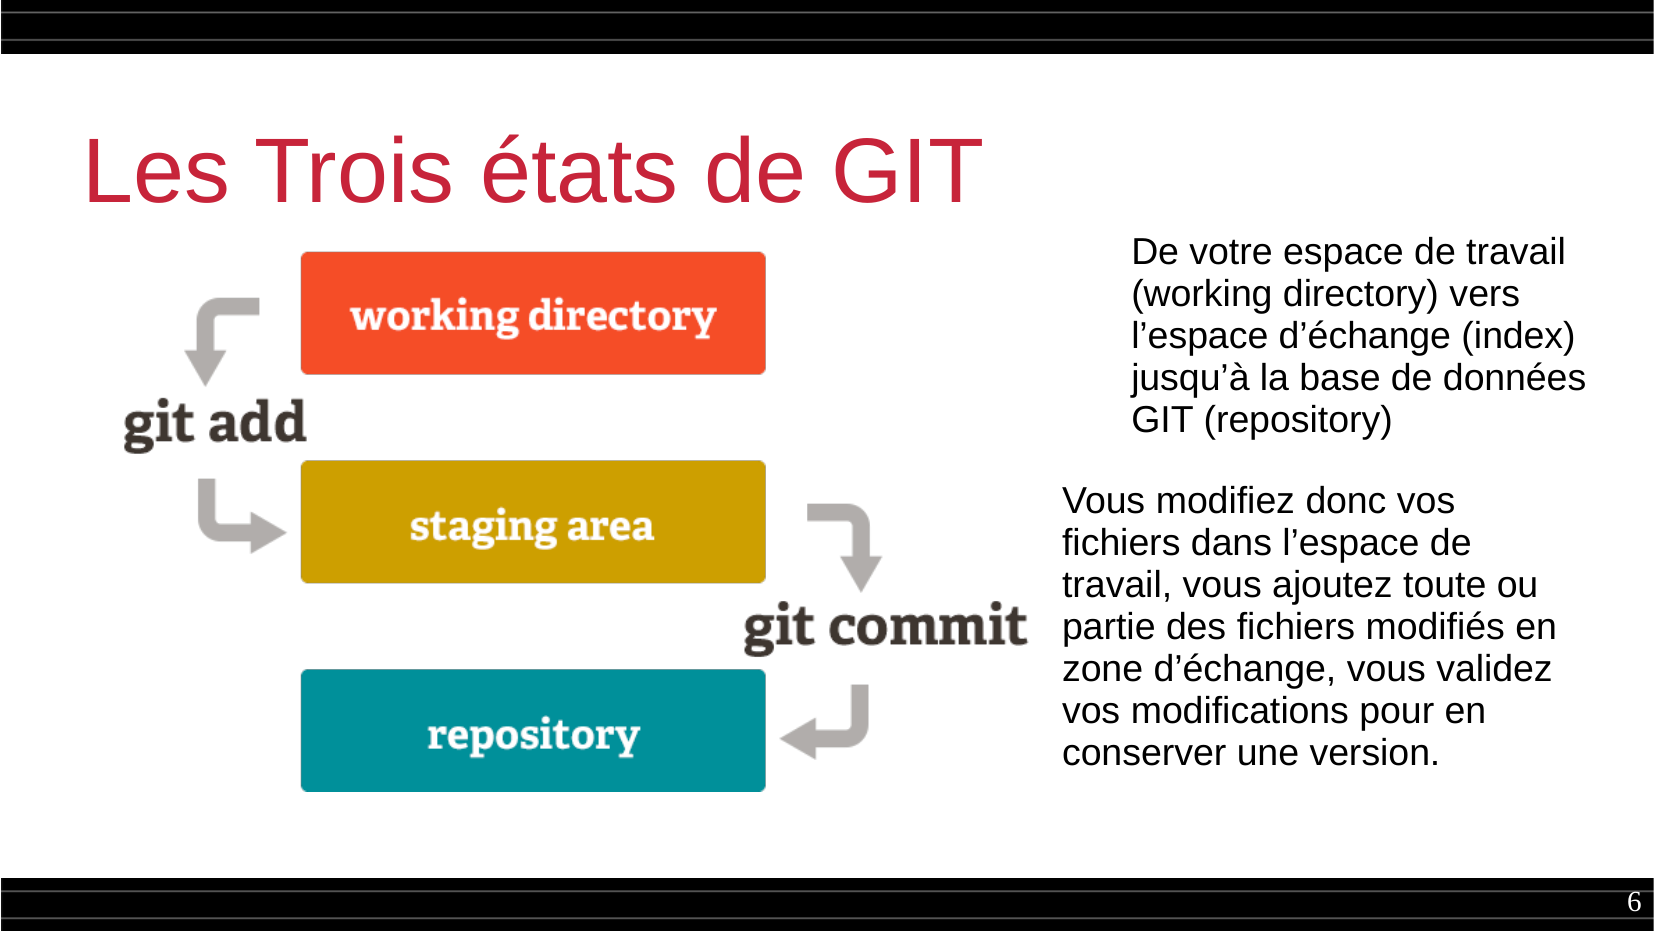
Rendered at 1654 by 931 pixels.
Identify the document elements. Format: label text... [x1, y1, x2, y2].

picture [1, 0, 1654, 54]
picture [1, 878, 1654, 931]
picture [94, 241, 1048, 792]
text_box Vous modifiez donc vos fichiers dans l’espace de travail, vous ajoutez toute ou partie des fichiers modifiés en zone d’échange, vous validez vos modifications pour en conserver une version. [1047, 472, 1595, 782]
text_box De votre espace de travail (working directory) vers l’espace d’échange (index) jusqu’à la base de données GIT (repository) [1116, 222, 1613, 448]
title Les Trois états de GIT [82, 92, 1571, 249]
